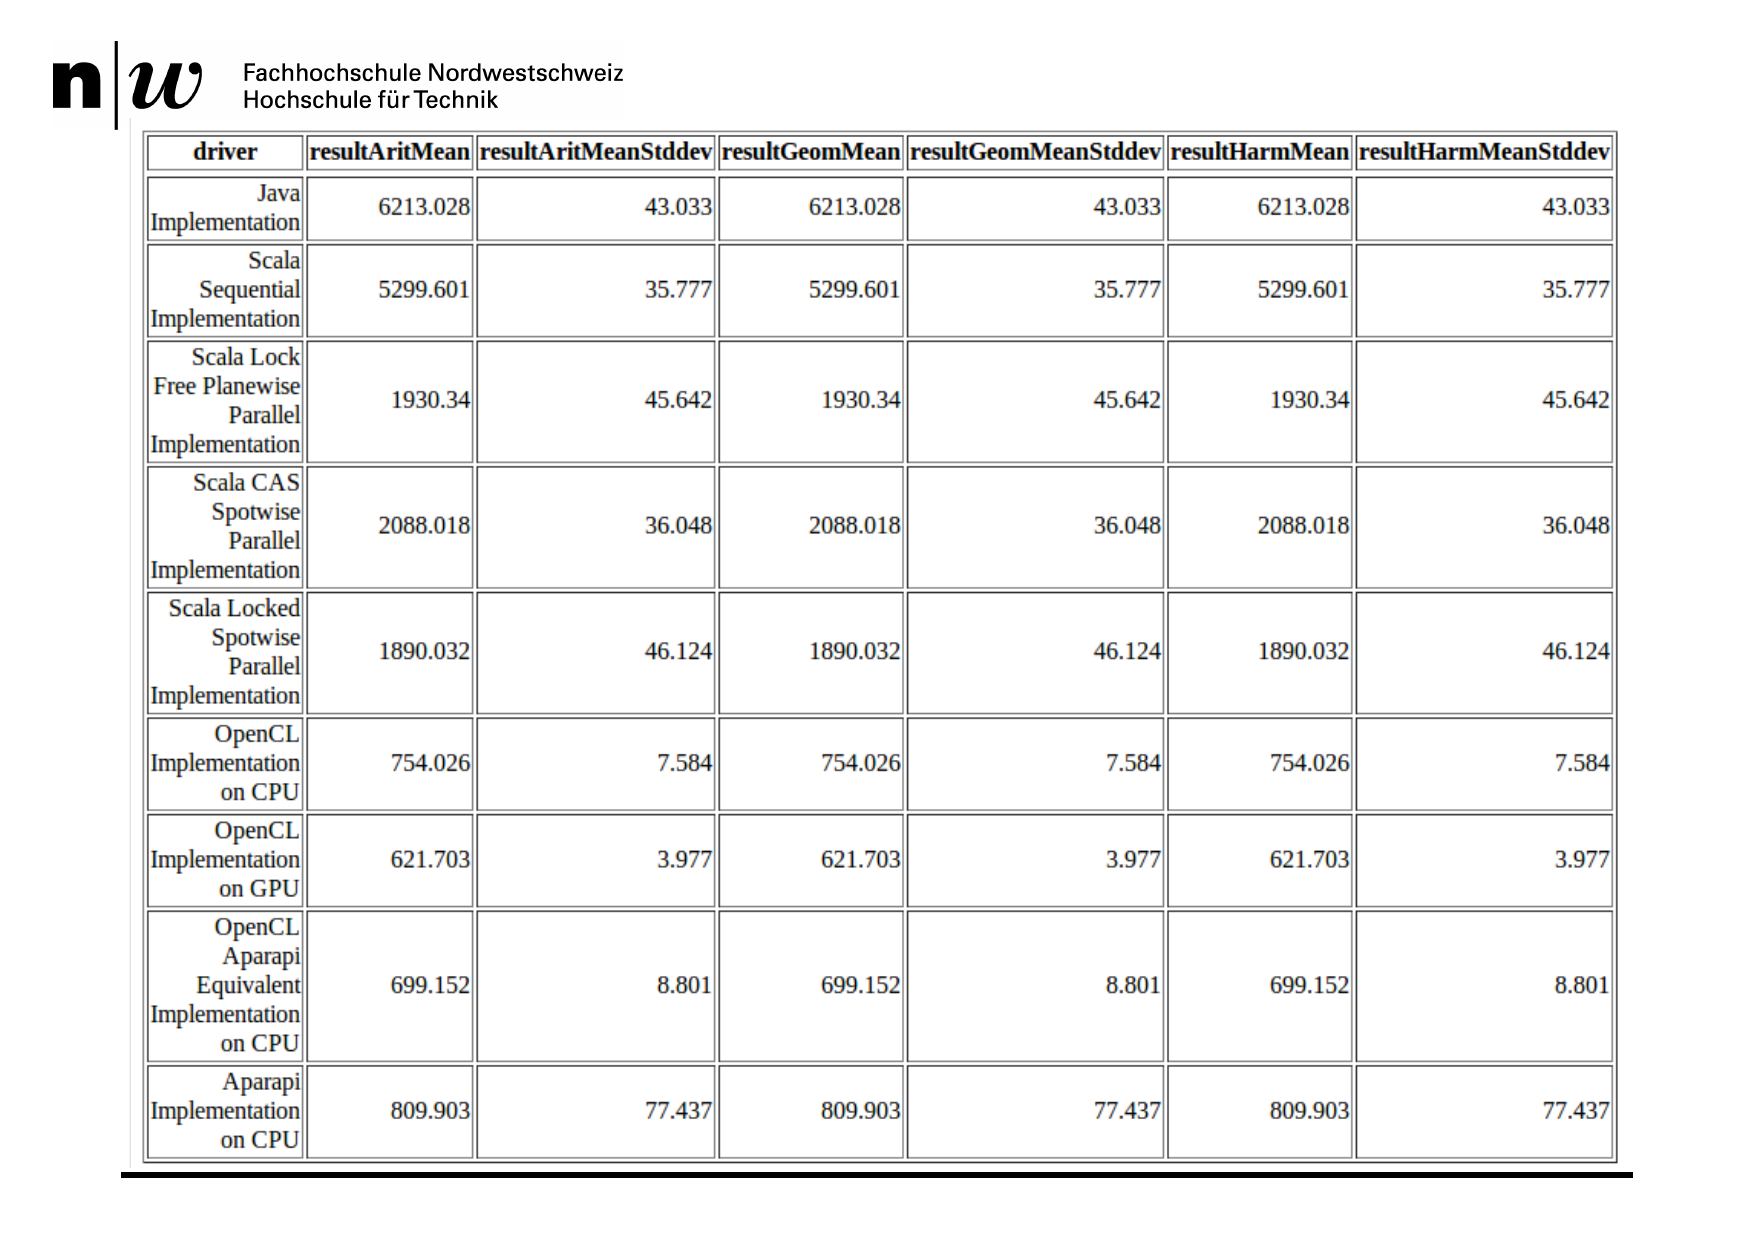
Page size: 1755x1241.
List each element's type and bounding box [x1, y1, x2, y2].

picture [53, 41, 1630, 1168]
